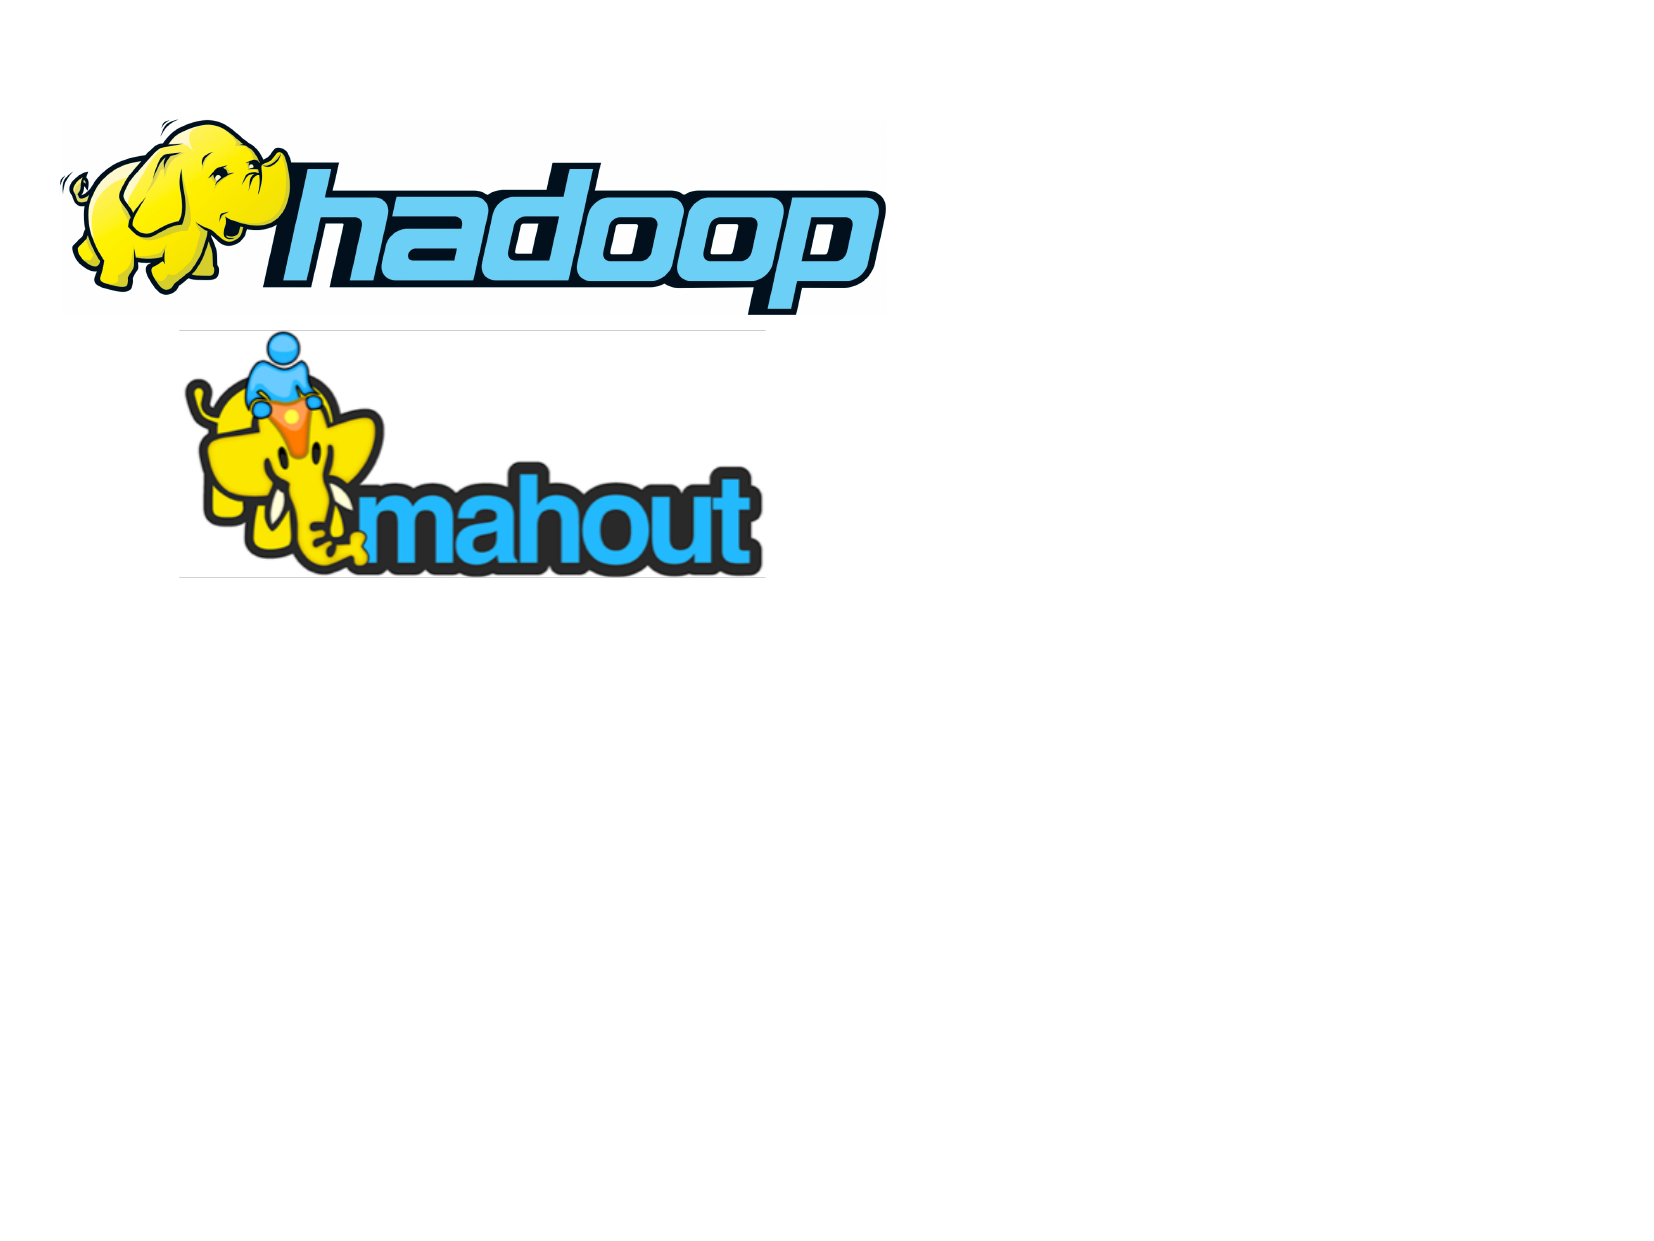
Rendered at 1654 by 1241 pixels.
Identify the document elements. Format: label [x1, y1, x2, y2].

picture [60, 119, 886, 316]
picture [178, 329, 767, 579]
